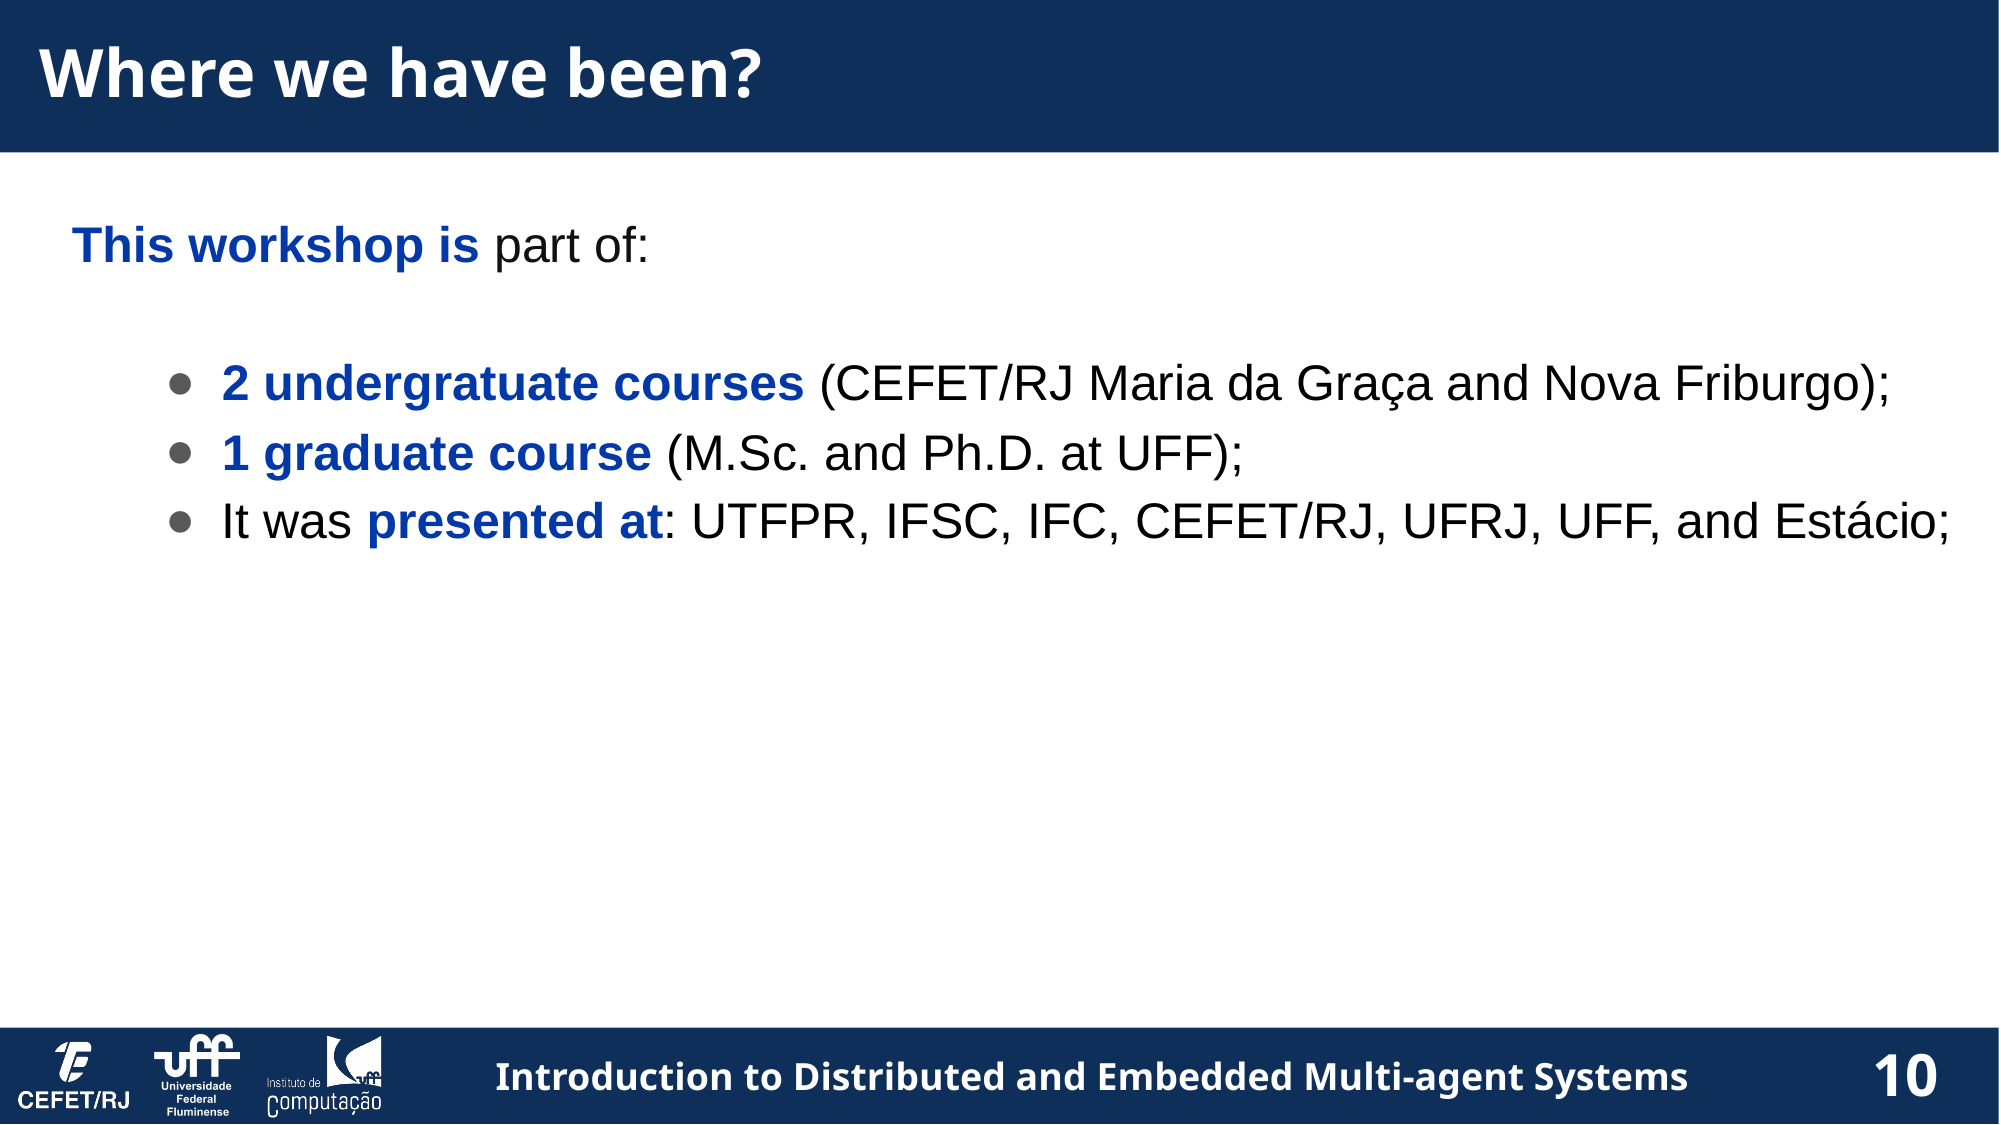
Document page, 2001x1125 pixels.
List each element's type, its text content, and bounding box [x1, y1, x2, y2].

picture [18, 1021, 129, 1125]
picture [153, 1033, 241, 1121]
text_box This workshop is part of: 2 undergratuate courses (CEFET/RJ Maria da Graça and Nova Friburgo); 1 graduate course (M.Sc. and Ph.D. at UFF); It was presented at: UTFPR, IFSC, IFC, CEFET/RJ, UFRJ, UFF, and Estácio; [57, 188, 2000, 1016]
picture [265, 1033, 383, 1118]
text_box Where we have been? [25, 23, 1999, 119]
